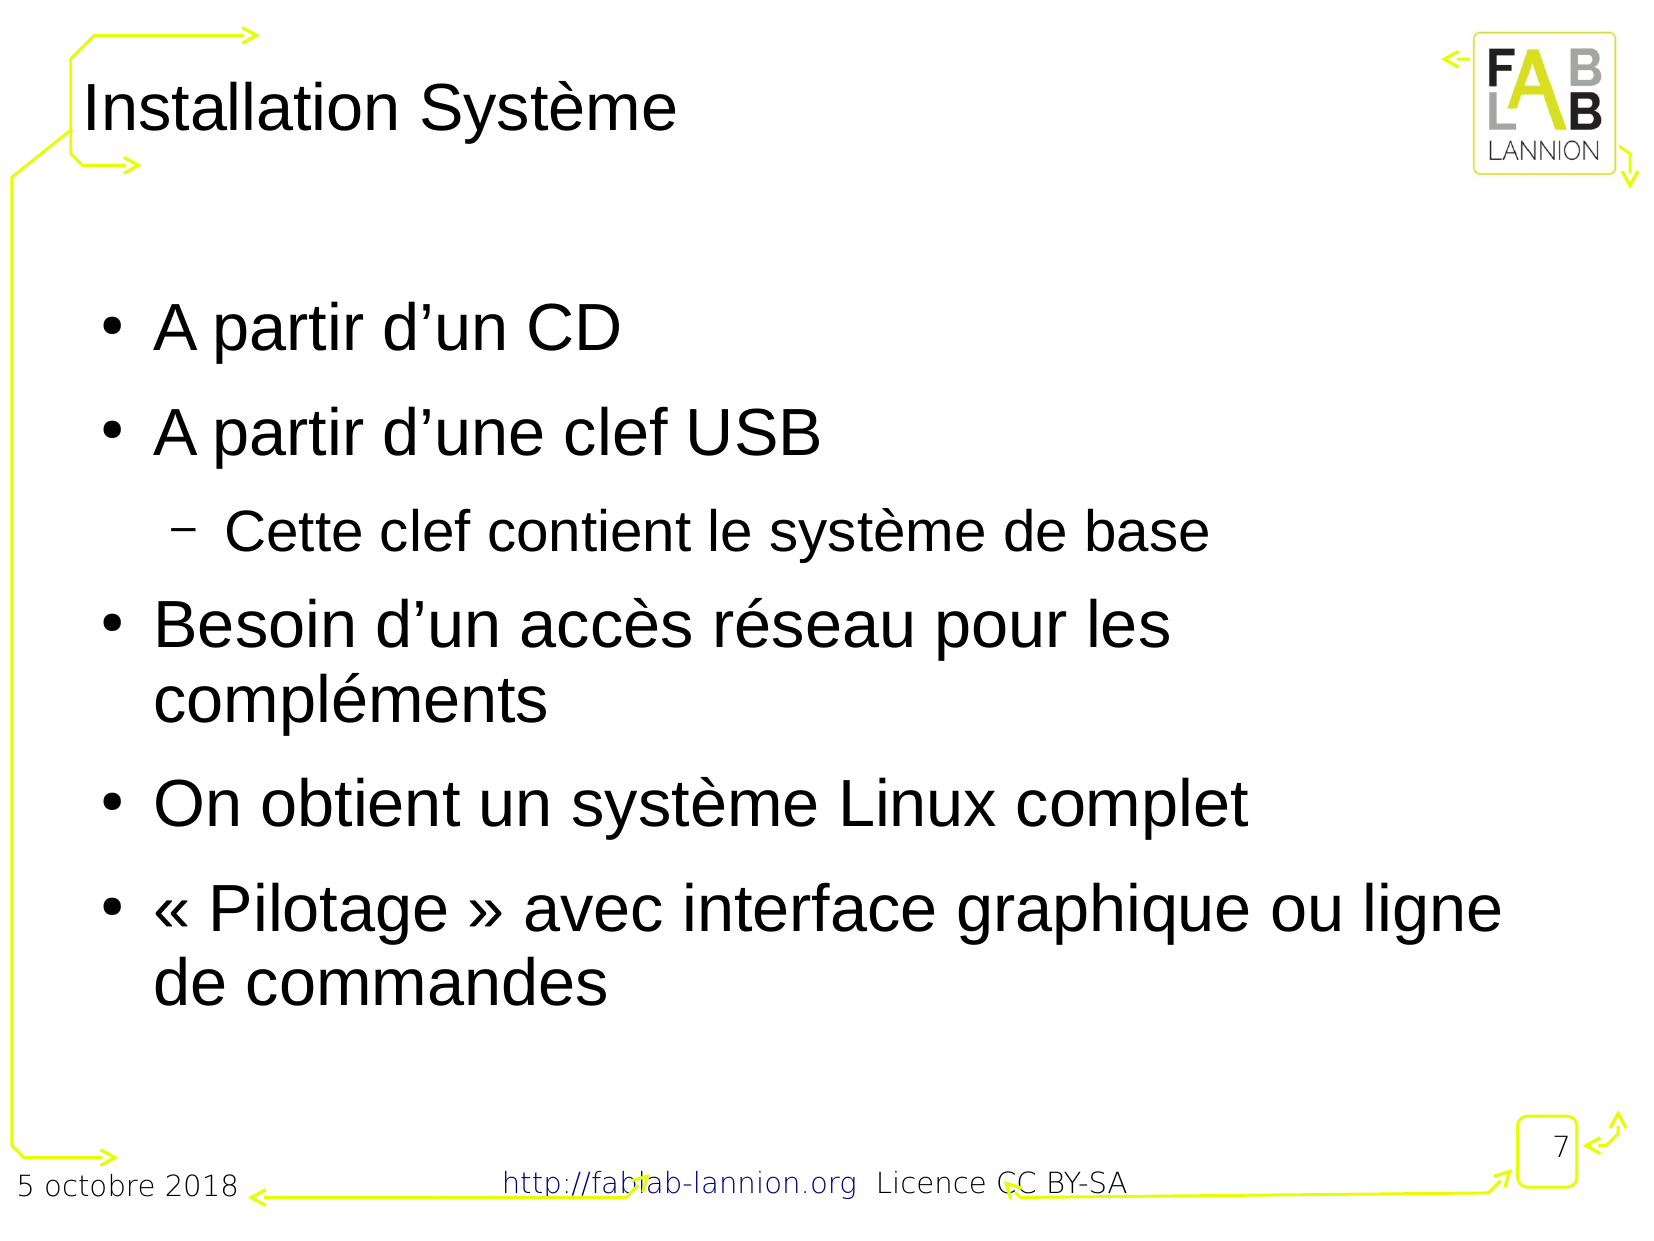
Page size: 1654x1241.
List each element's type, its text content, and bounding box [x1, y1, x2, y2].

picture [1470, 29, 1619, 178]
list A partir d’un CD A partir d’une clef USB Cette clef contient le système de base Besoin d’un accès réseau pour les compléments On obtient un système Linux complet « Pilotage » avec interface graphique ou ligne de commandes [82, 290, 1571, 1075]
title Installation Système [82, 49, 1441, 166]
